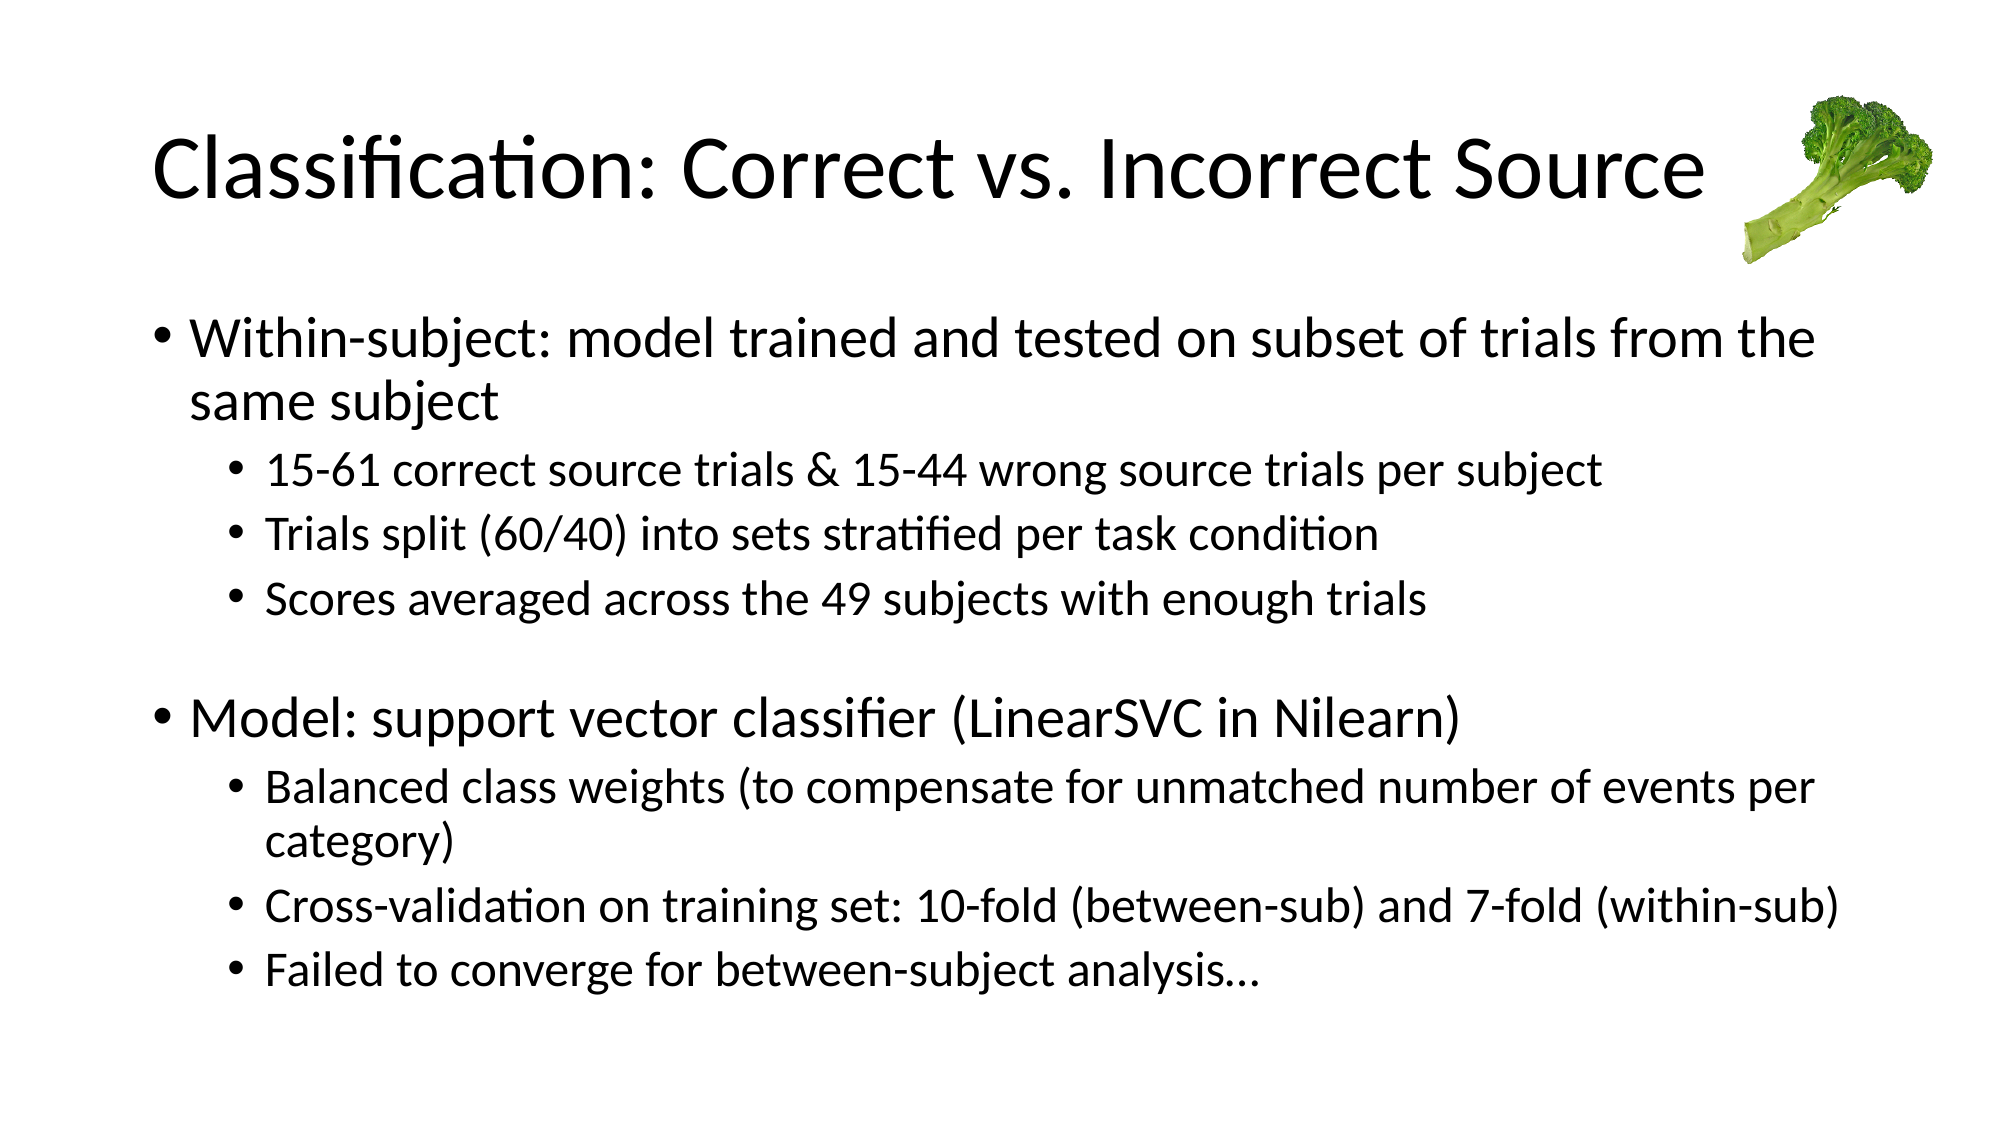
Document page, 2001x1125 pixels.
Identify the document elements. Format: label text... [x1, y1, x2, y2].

list Within-subject: model trained and tested on subset of trials from the same subject 15-61 correct source trials & 15-44 wrong source trials per subject Trials split (60/40) into sets stratified per task condition Scores averaged across the 49 subjects with enough trials Model: support vector classifier (LinearSVC in Nilearn) Balanced class weights (to compensate for unmatched number of events per category) Cross-validation on training set: 10-fold (between-sub) and 7-fold (within-sub) Failed to converge for between-subject analysis… [137, 299, 1863, 1014]
picture [1736, 76, 1937, 278]
title Classification: Correct vs. Incorrect Source [137, 59, 1863, 278]
